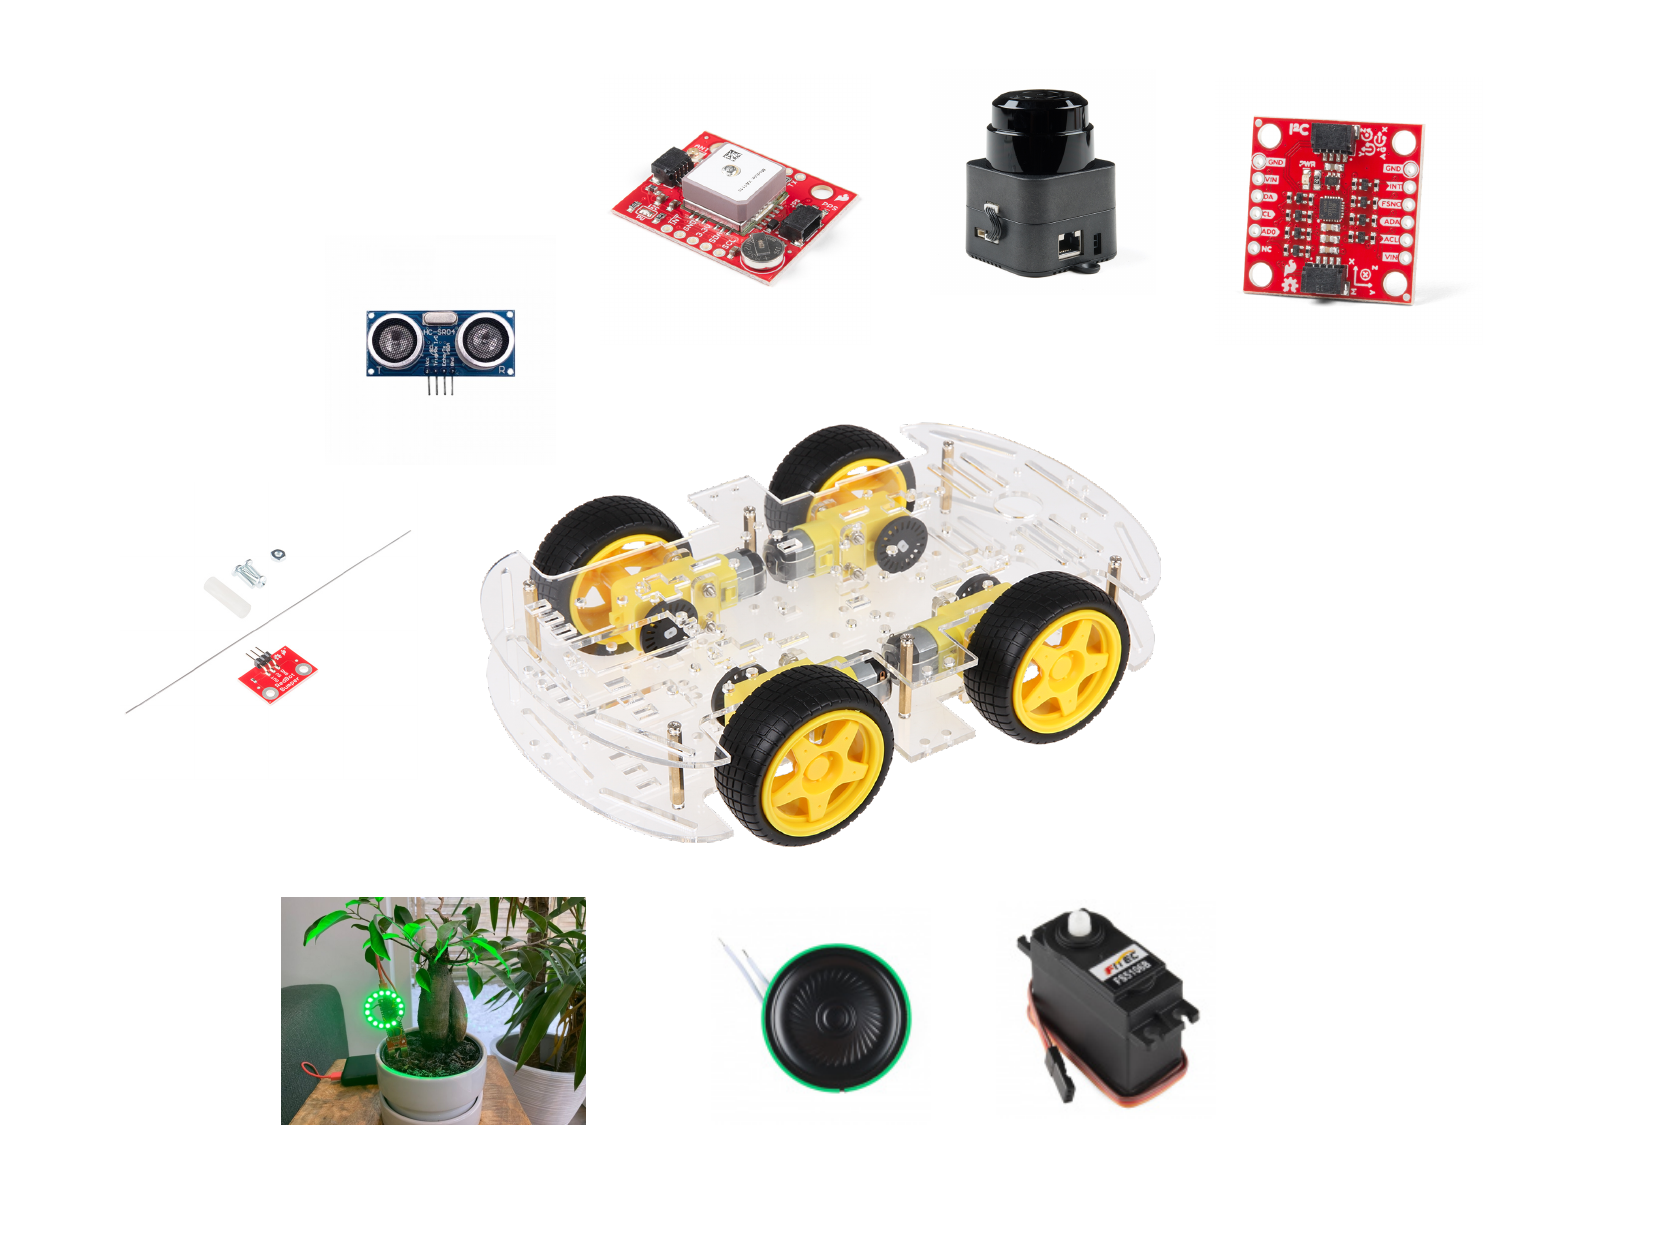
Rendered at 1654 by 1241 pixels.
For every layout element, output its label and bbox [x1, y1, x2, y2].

picture [120, 482, 418, 781]
picture [1215, 77, 1483, 346]
picture [281, 69, 1216, 1126]
